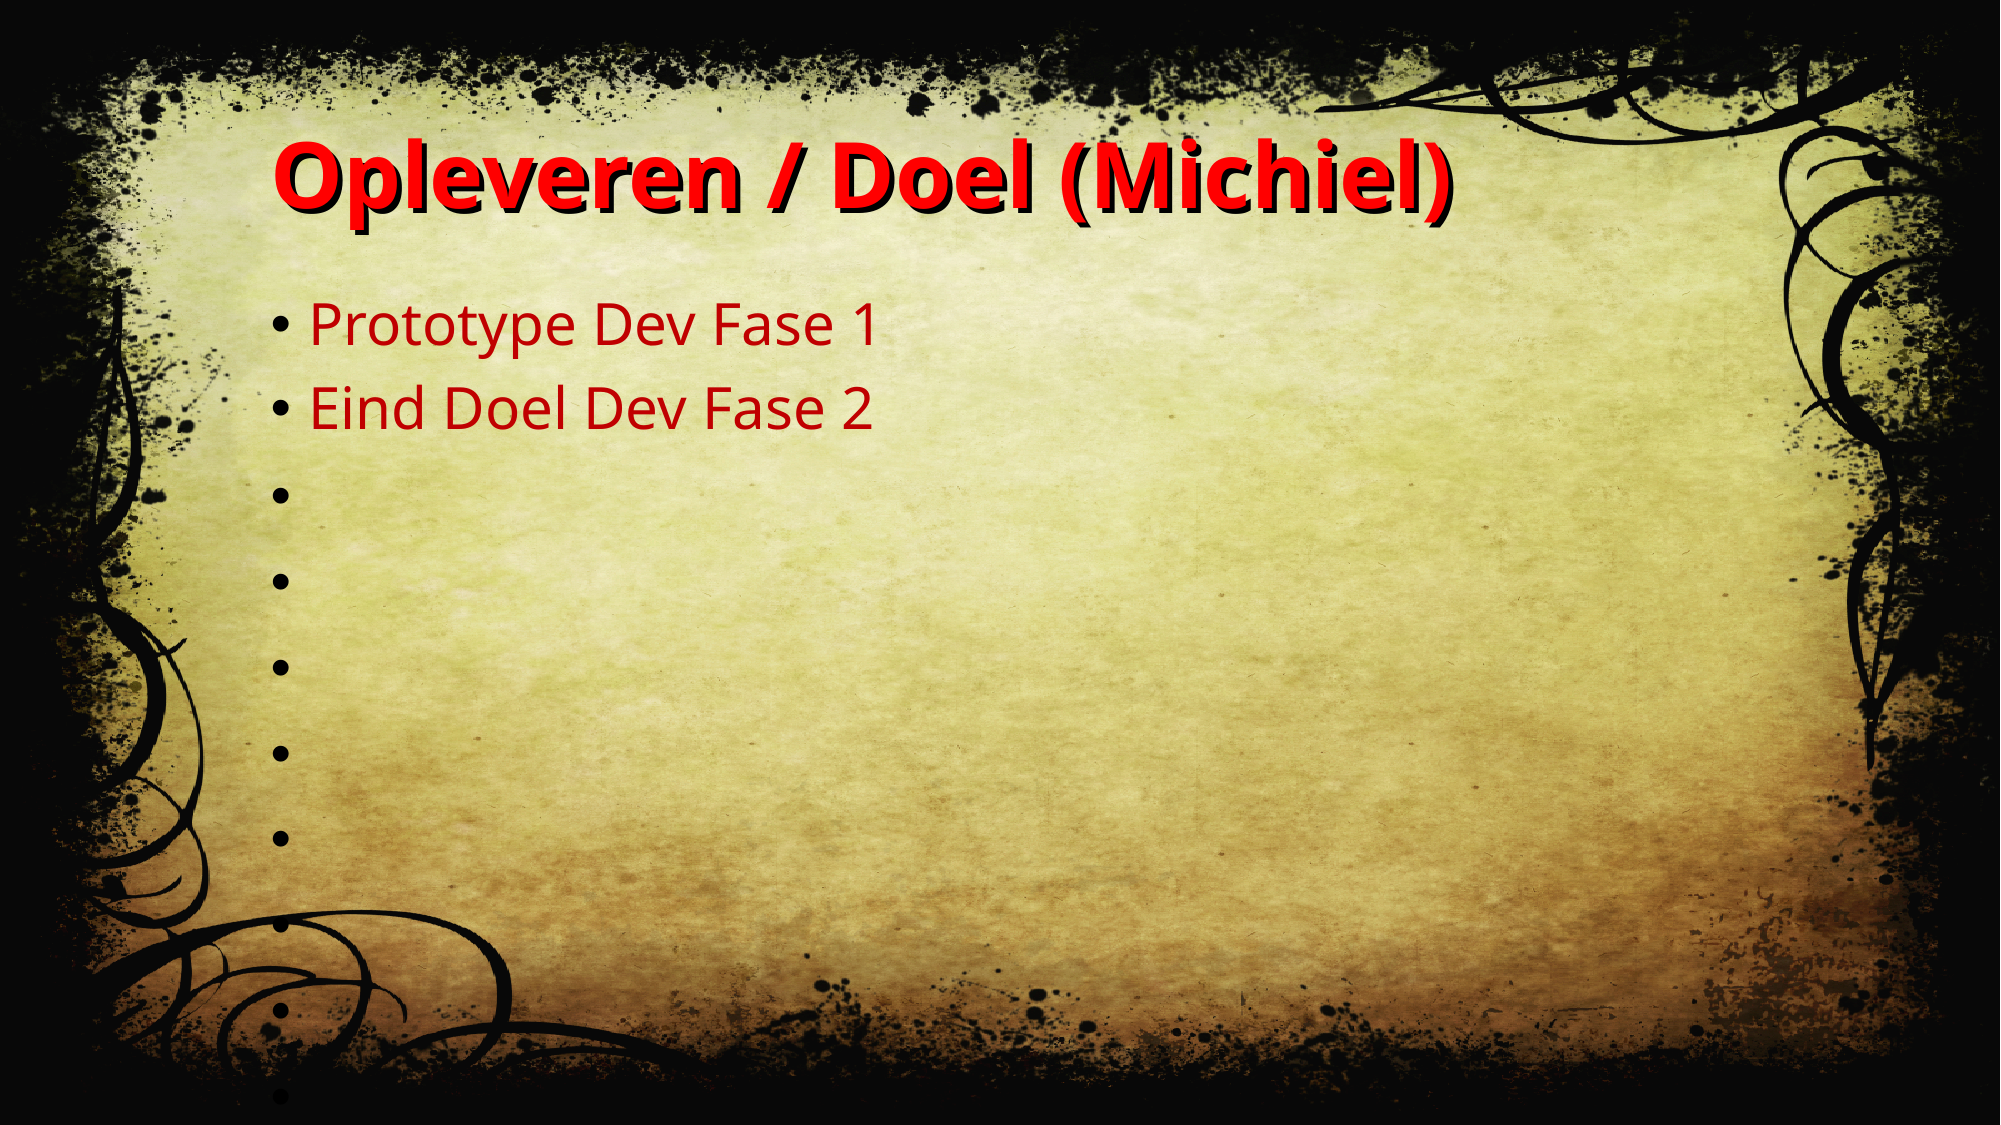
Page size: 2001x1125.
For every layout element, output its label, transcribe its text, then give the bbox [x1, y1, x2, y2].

list Prototype Dev Fase 1 Eind Doel Dev Fase 2 [255, 288, 1981, 1002]
title Opleveren / Doel (Michiel) [255, 70, 1981, 288]
